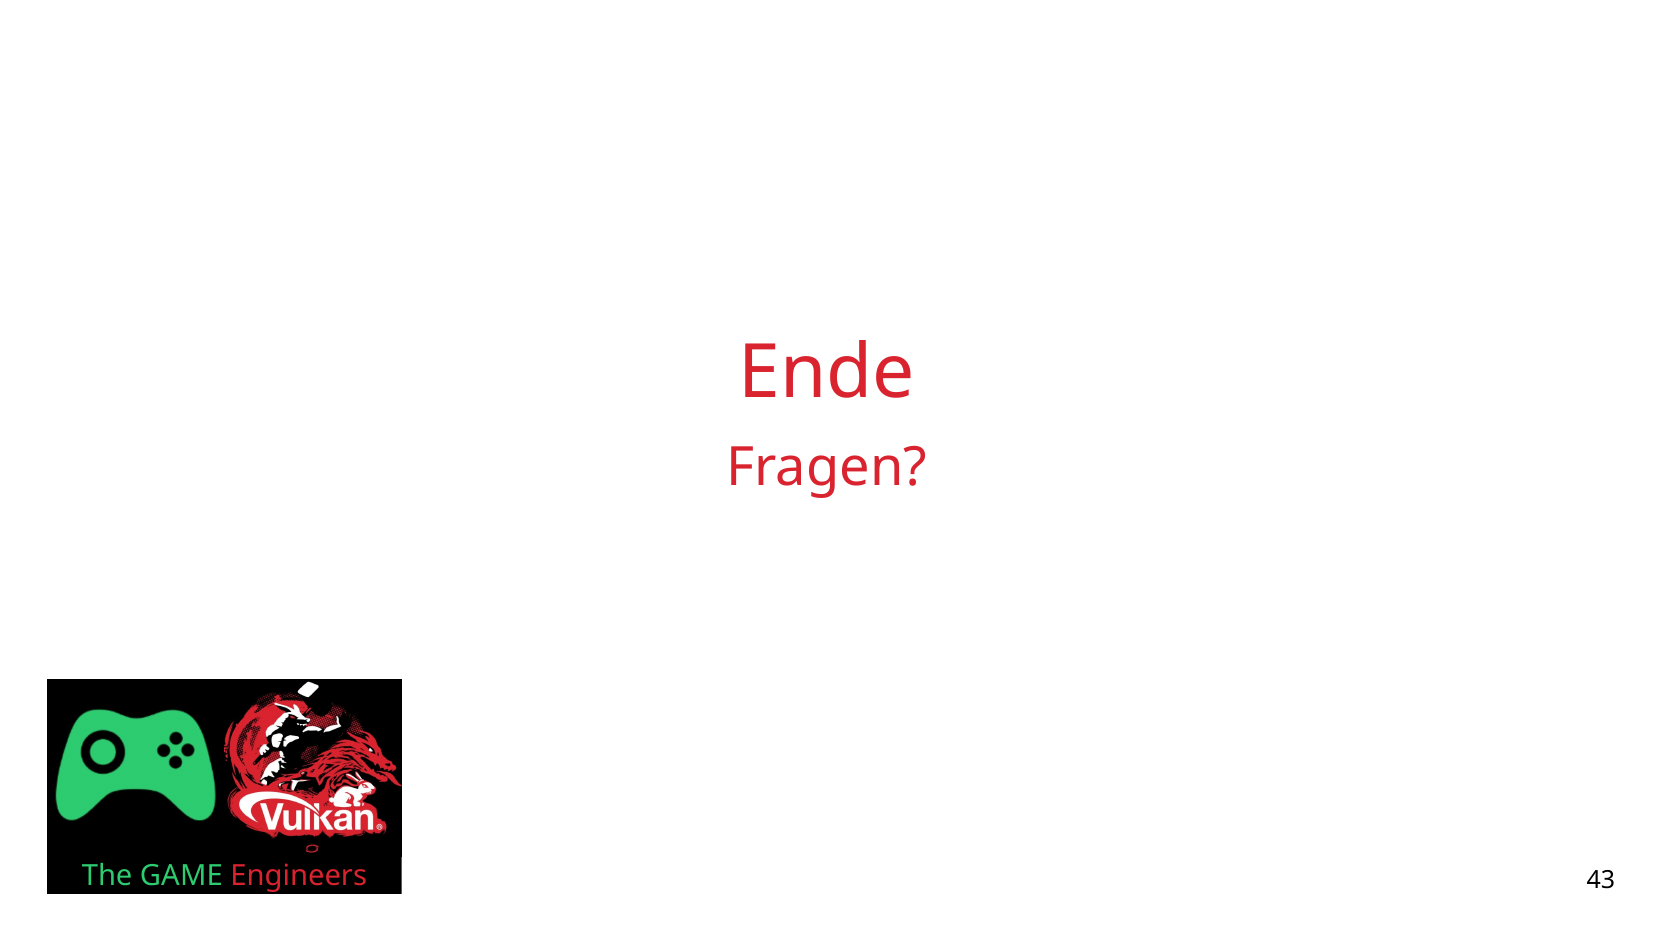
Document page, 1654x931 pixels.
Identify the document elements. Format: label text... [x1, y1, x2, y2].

picture [47, 679, 402, 857]
title Ende [82, 324, 1571, 413]
title Fragen? [82, 432, 1571, 496]
